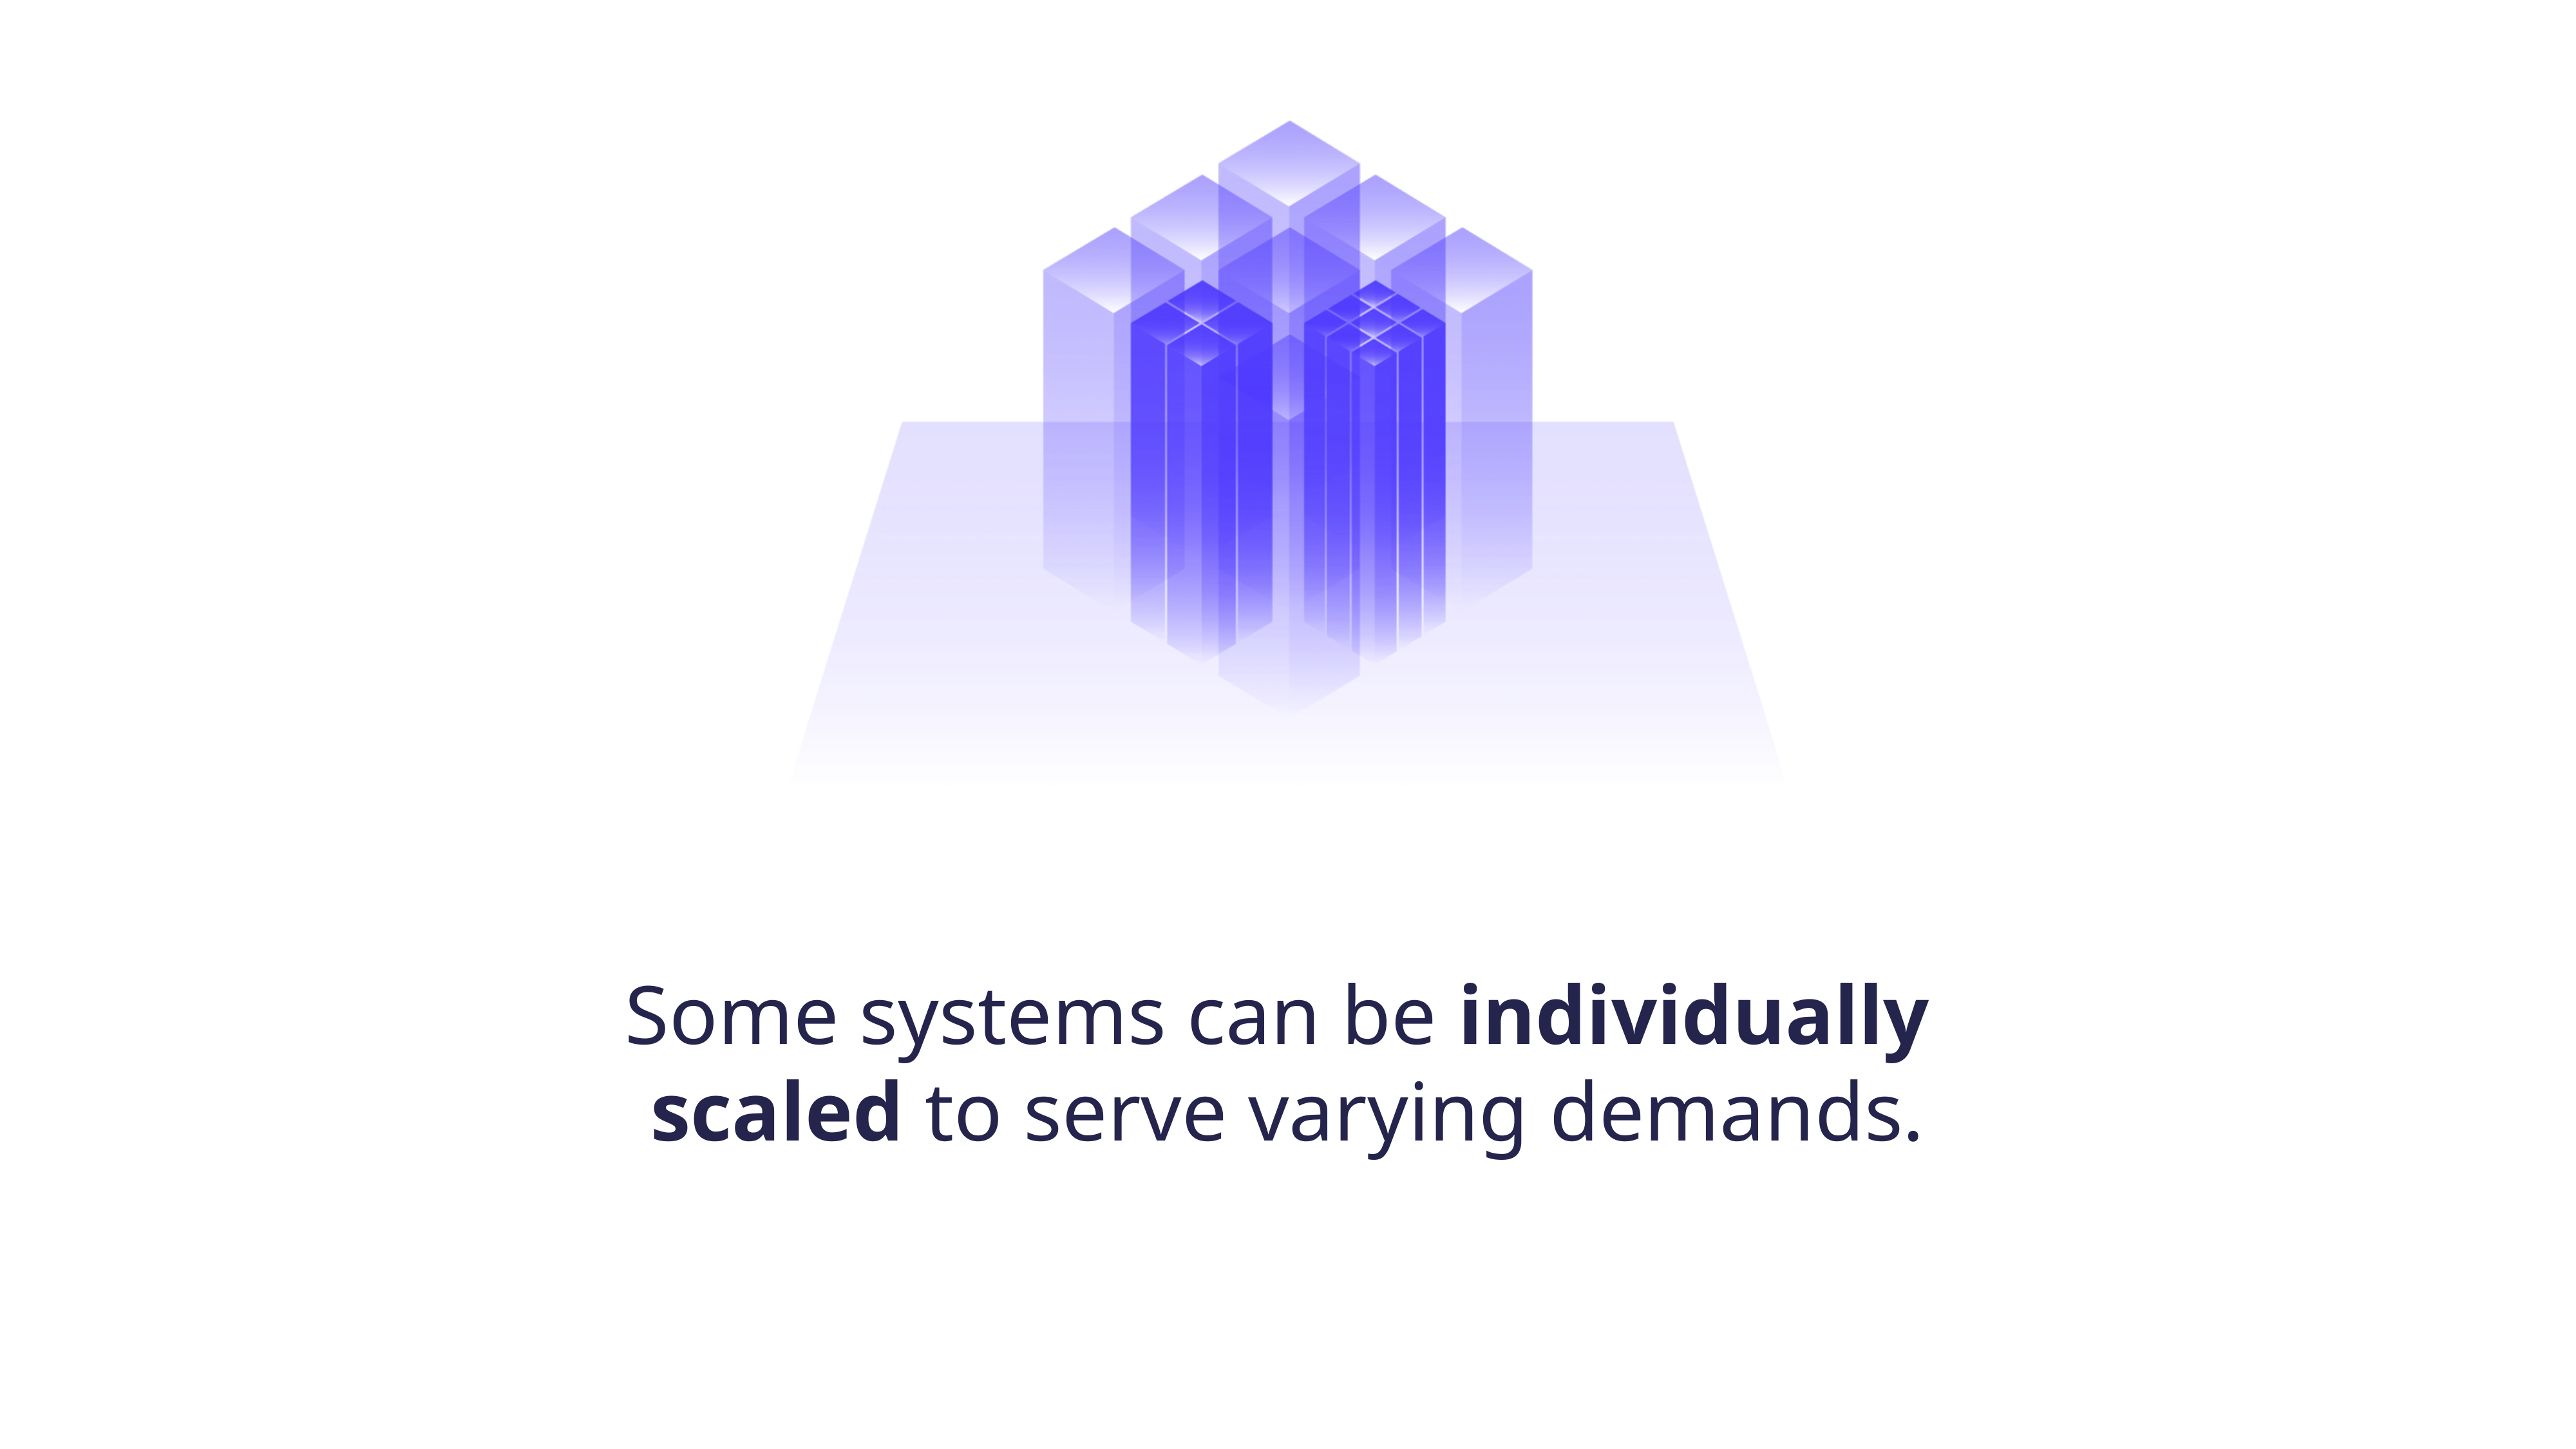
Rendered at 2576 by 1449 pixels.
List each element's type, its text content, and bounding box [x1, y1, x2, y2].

list Some systems can be individually scaled to serve varying demands. [301, 775, 2275, 1345]
picture [787, 120, 1789, 790]
